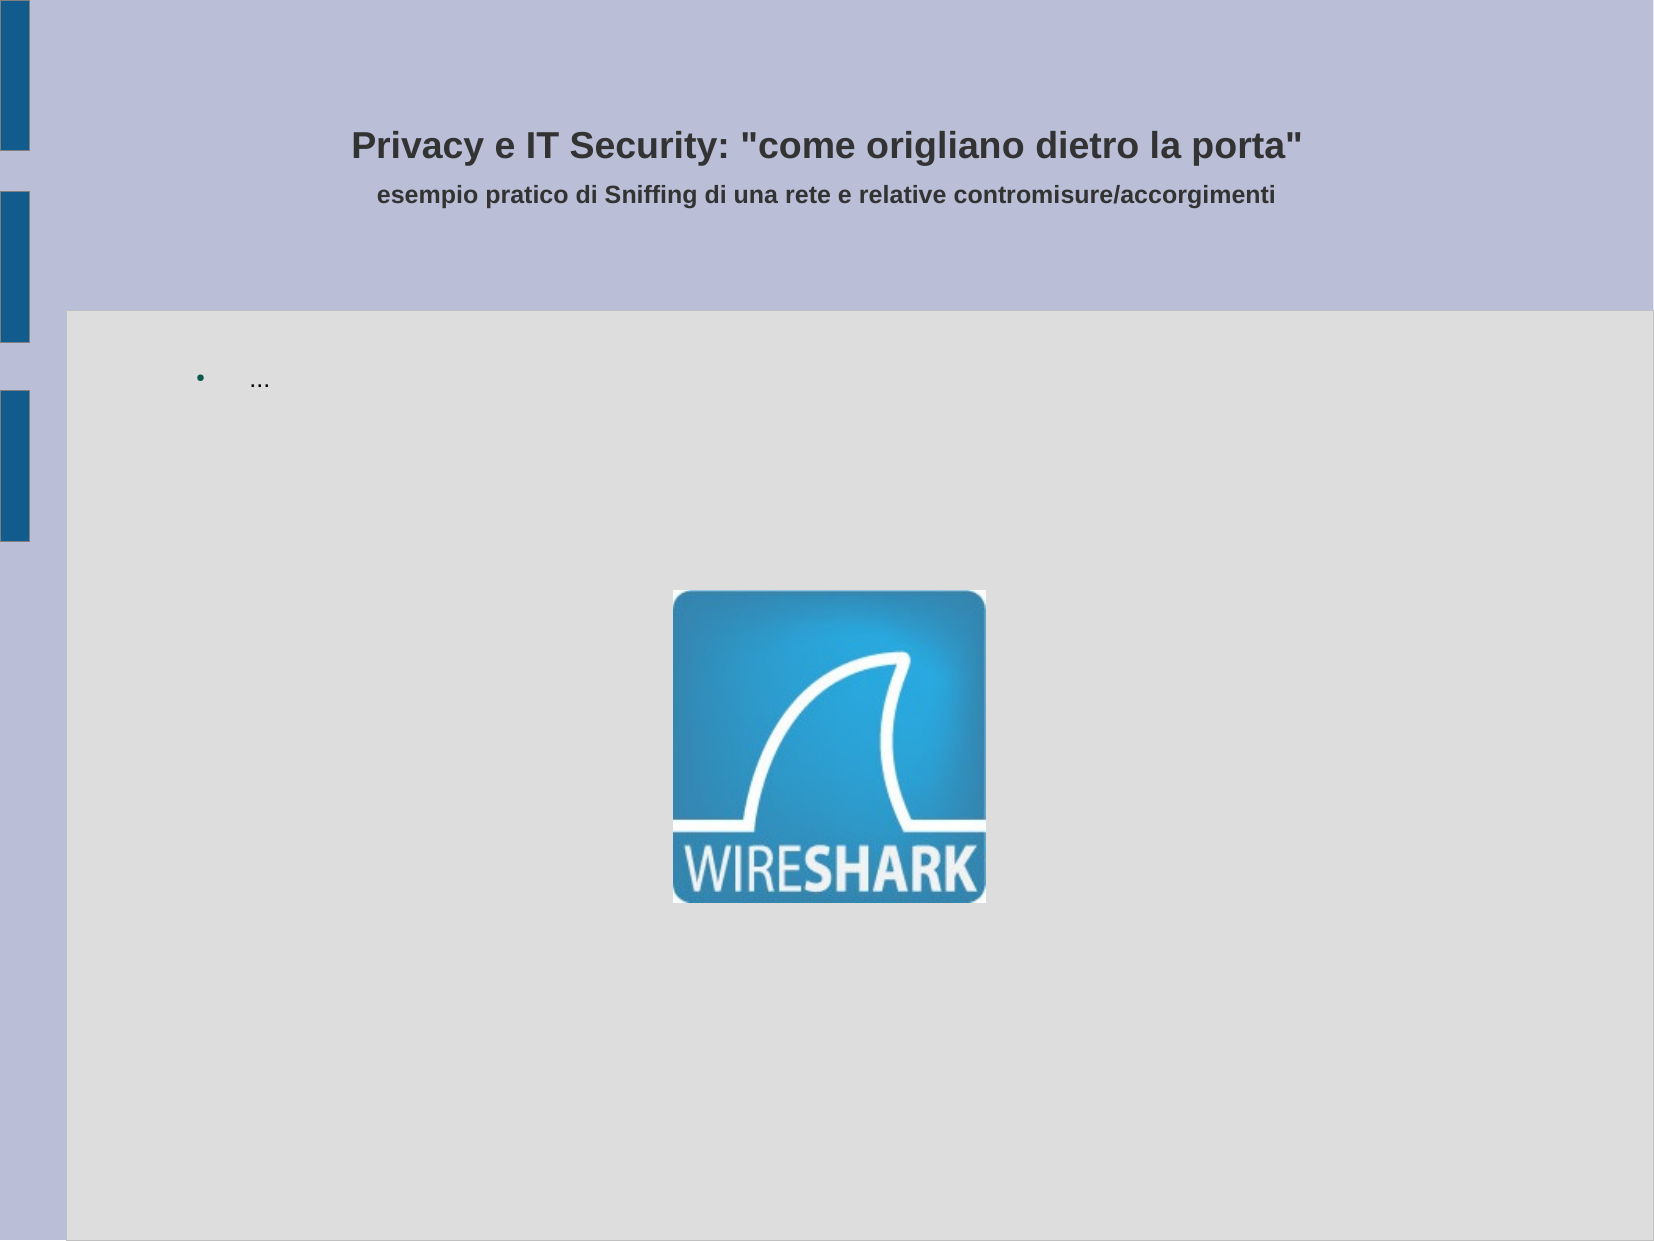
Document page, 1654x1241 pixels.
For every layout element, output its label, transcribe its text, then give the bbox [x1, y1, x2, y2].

list ... [178, 364, 1570, 1147]
picture [673, 590, 986, 904]
title Privacy e IT Security: "come origliano dietro la porta" [121, 91, 1534, 201]
title esempio pratico di Sniffing di una rete e relative contromisure/accorgimenti [121, 201, 1534, 299]
